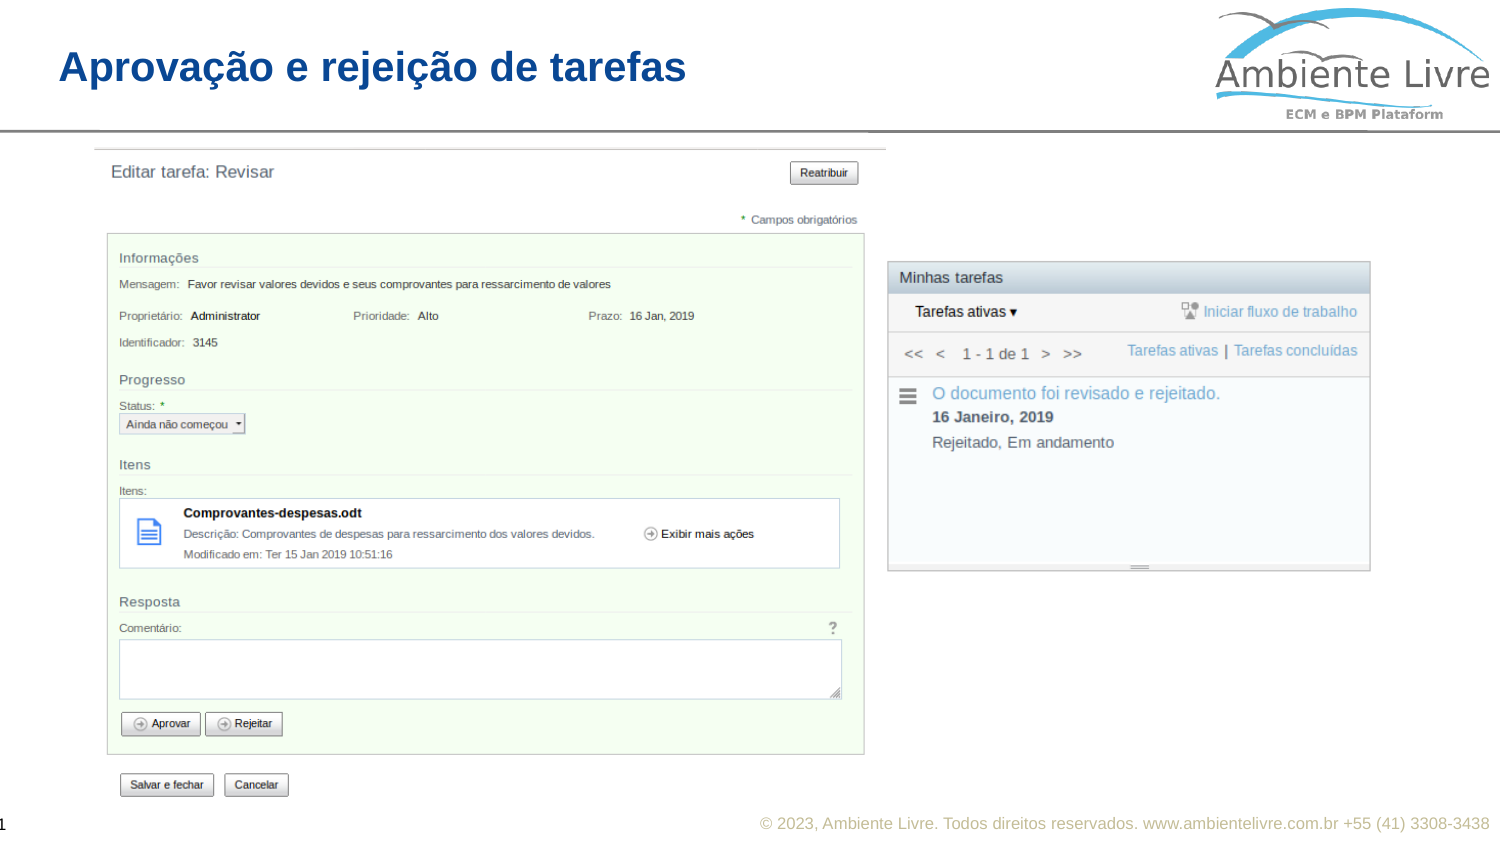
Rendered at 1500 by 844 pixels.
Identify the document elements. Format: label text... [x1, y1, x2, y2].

title Aprovação e rejeição de tarefas [43, 8, 1127, 129]
picture [1215, 8, 1489, 119]
picture [94, 147, 1382, 804]
